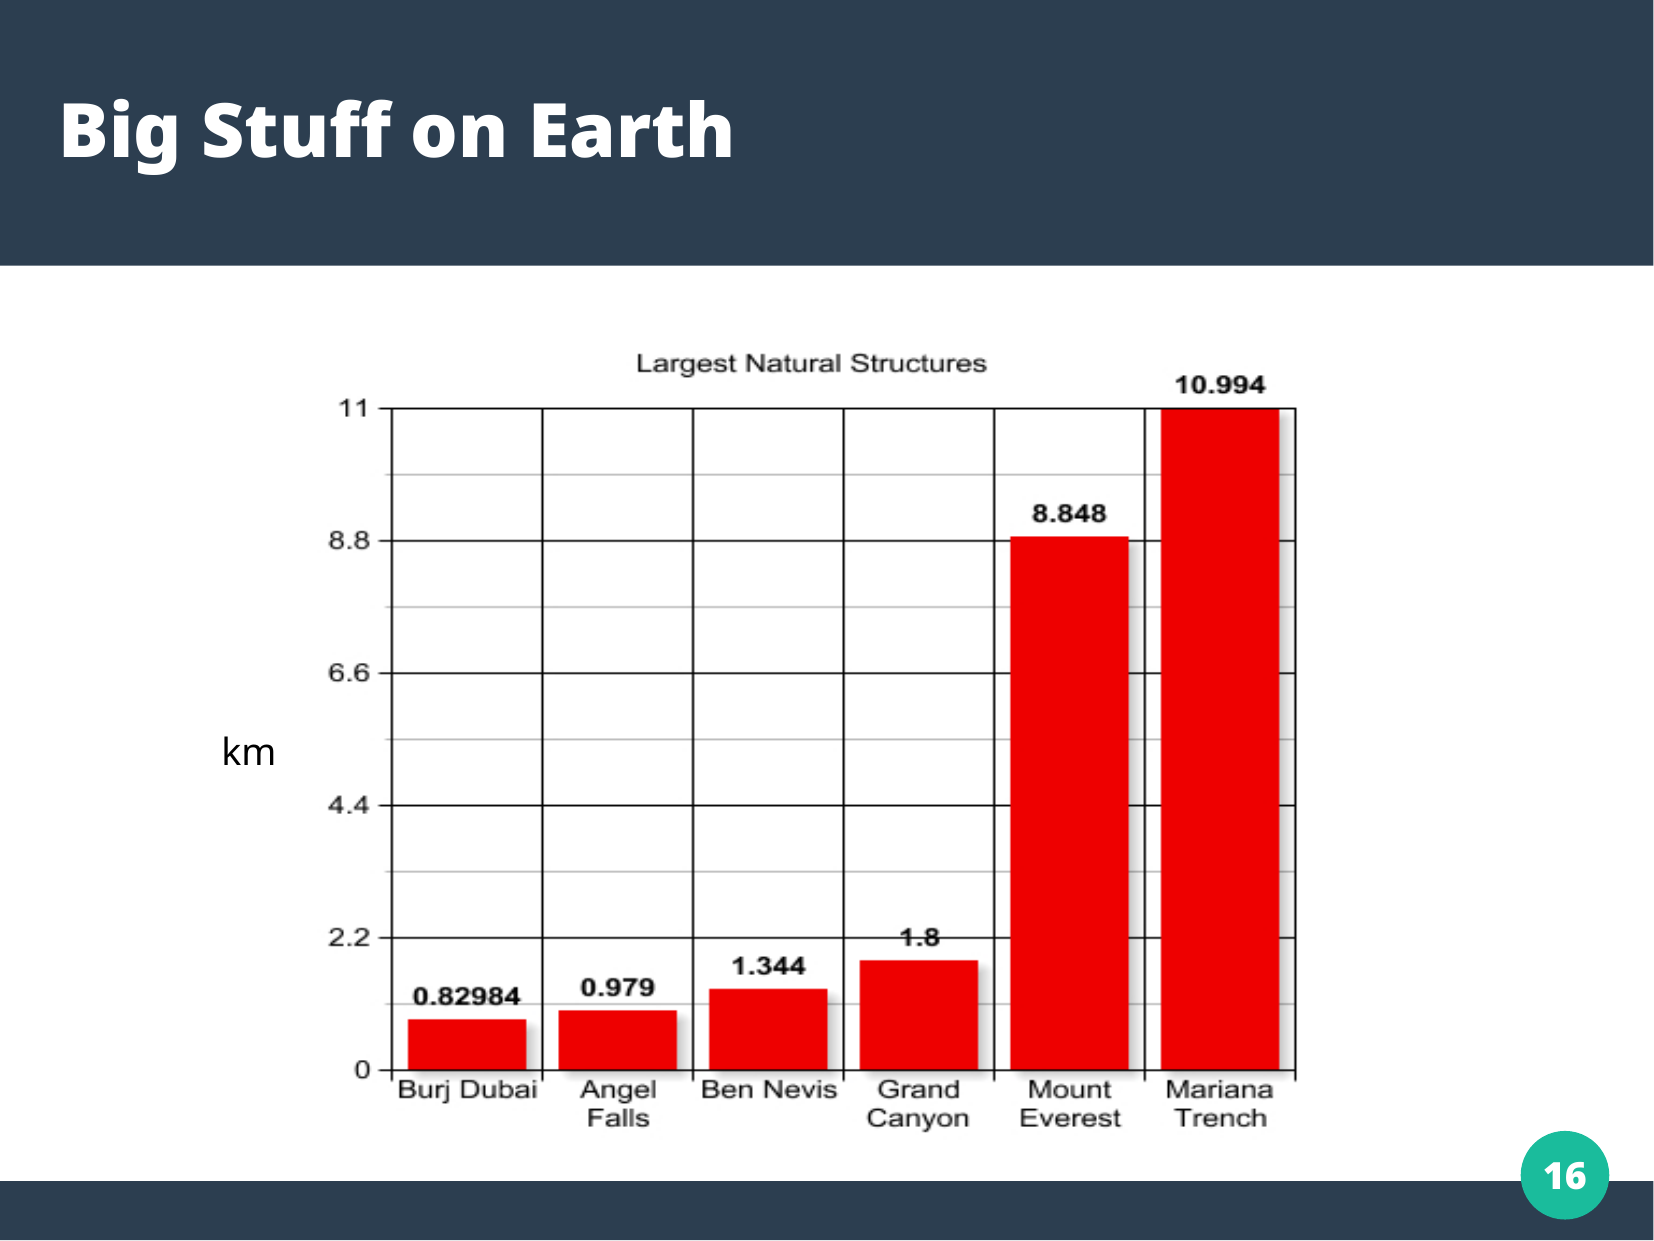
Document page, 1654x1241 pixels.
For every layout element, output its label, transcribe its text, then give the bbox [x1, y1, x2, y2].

title Big Stuff on Earth [59, 49, 1595, 207]
picture [301, 324, 1353, 1152]
text_box km [206, 718, 296, 827]
